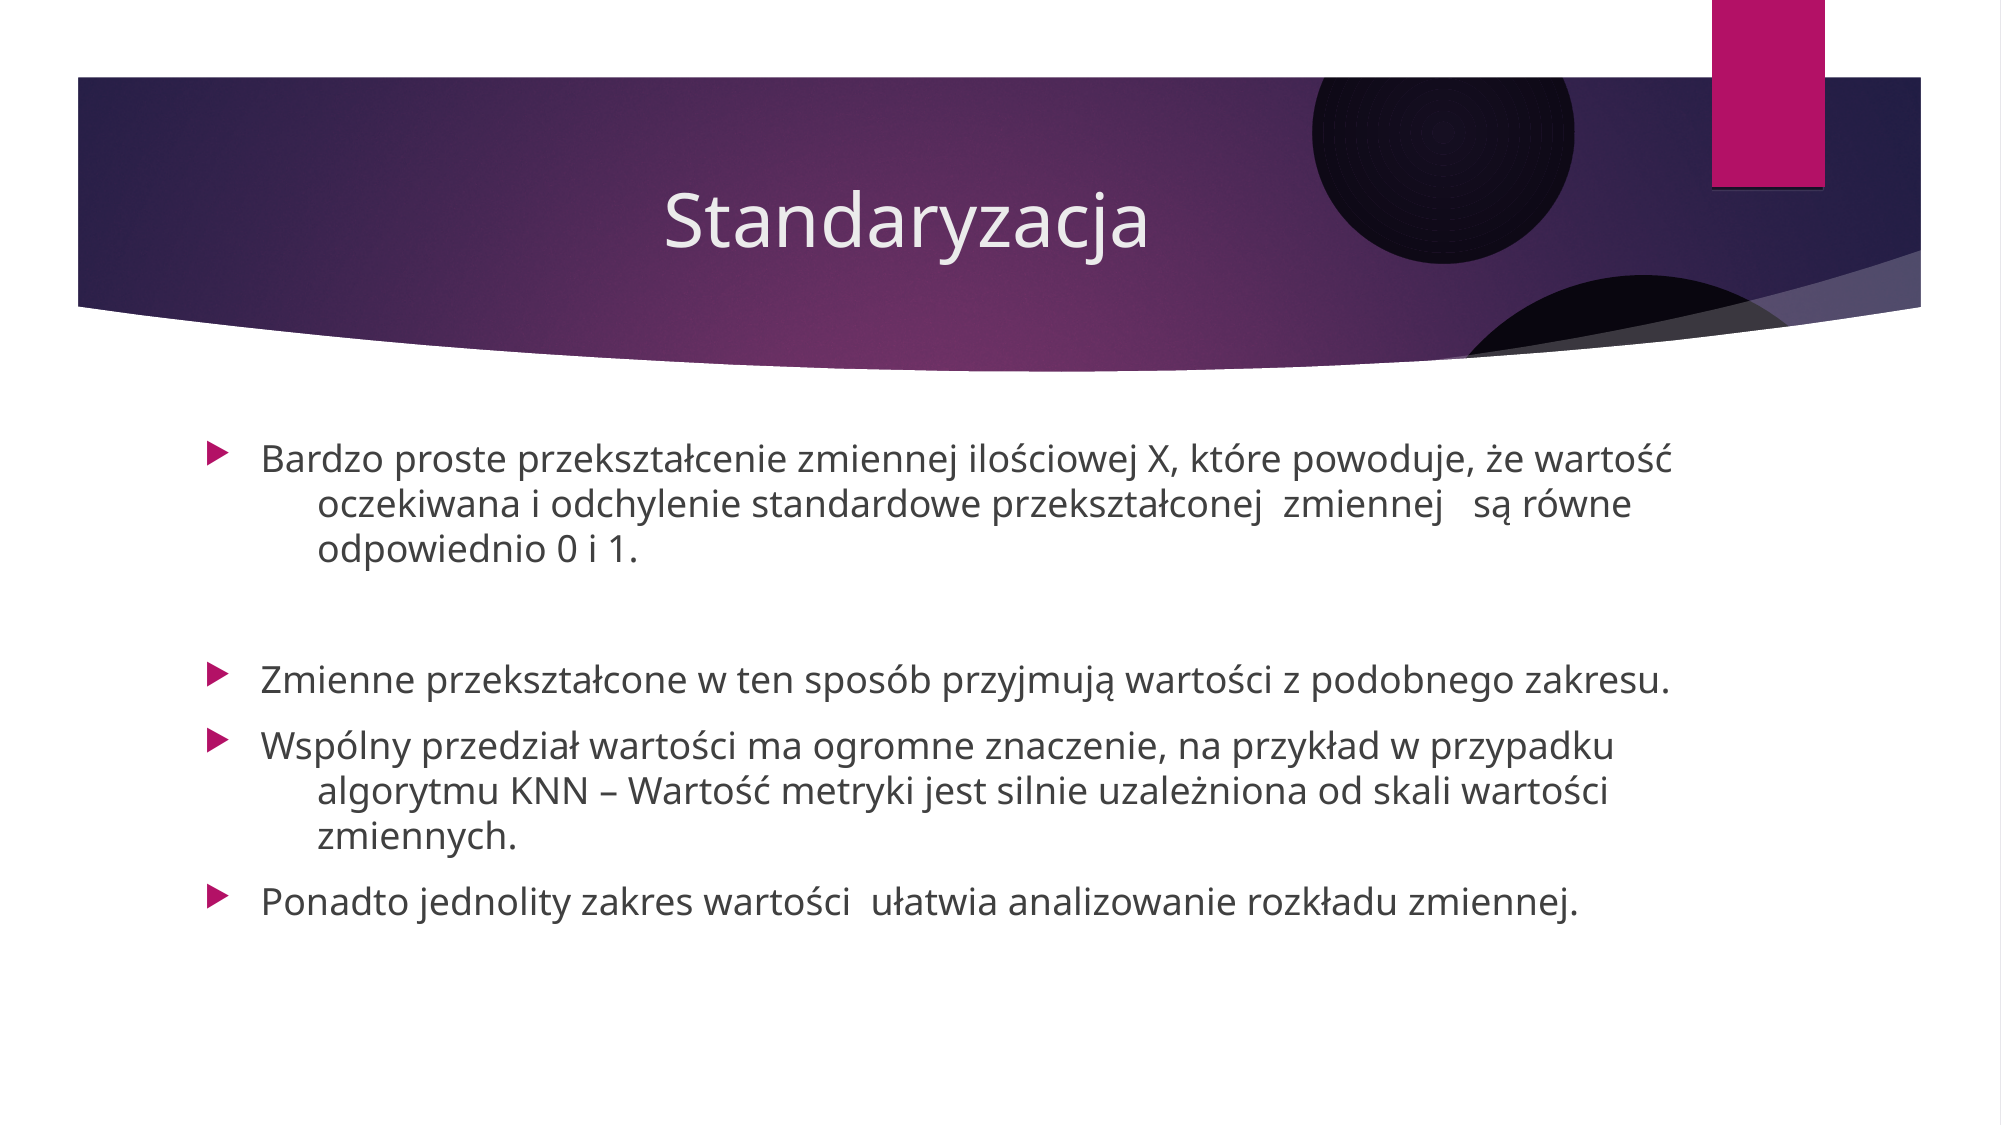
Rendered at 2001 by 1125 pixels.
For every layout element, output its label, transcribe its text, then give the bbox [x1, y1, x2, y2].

list Bardzo proste przekształcenie zmiennej ilościowej X, które powoduje, że wartość oczekiwana i odchylenie standardowe przekształconej zmiennej są równe odpowiednio 0 i 1. Zmienne przekształcone w ten sposób przyjmują wartości z podobnego zakresu. Wspólny przedział wartości ma ogromne znaczenie, na przykład w przypadku algorytmu KNN – Wartość metryki jest silnie uzależniona od skali wartości zmiennych. Ponadto jednolity zakres wartości ułatwia analizowanie rozkładu zmiennej. [189, 427, 1707, 1004]
title Standaryzacja [189, 159, 1627, 276]
